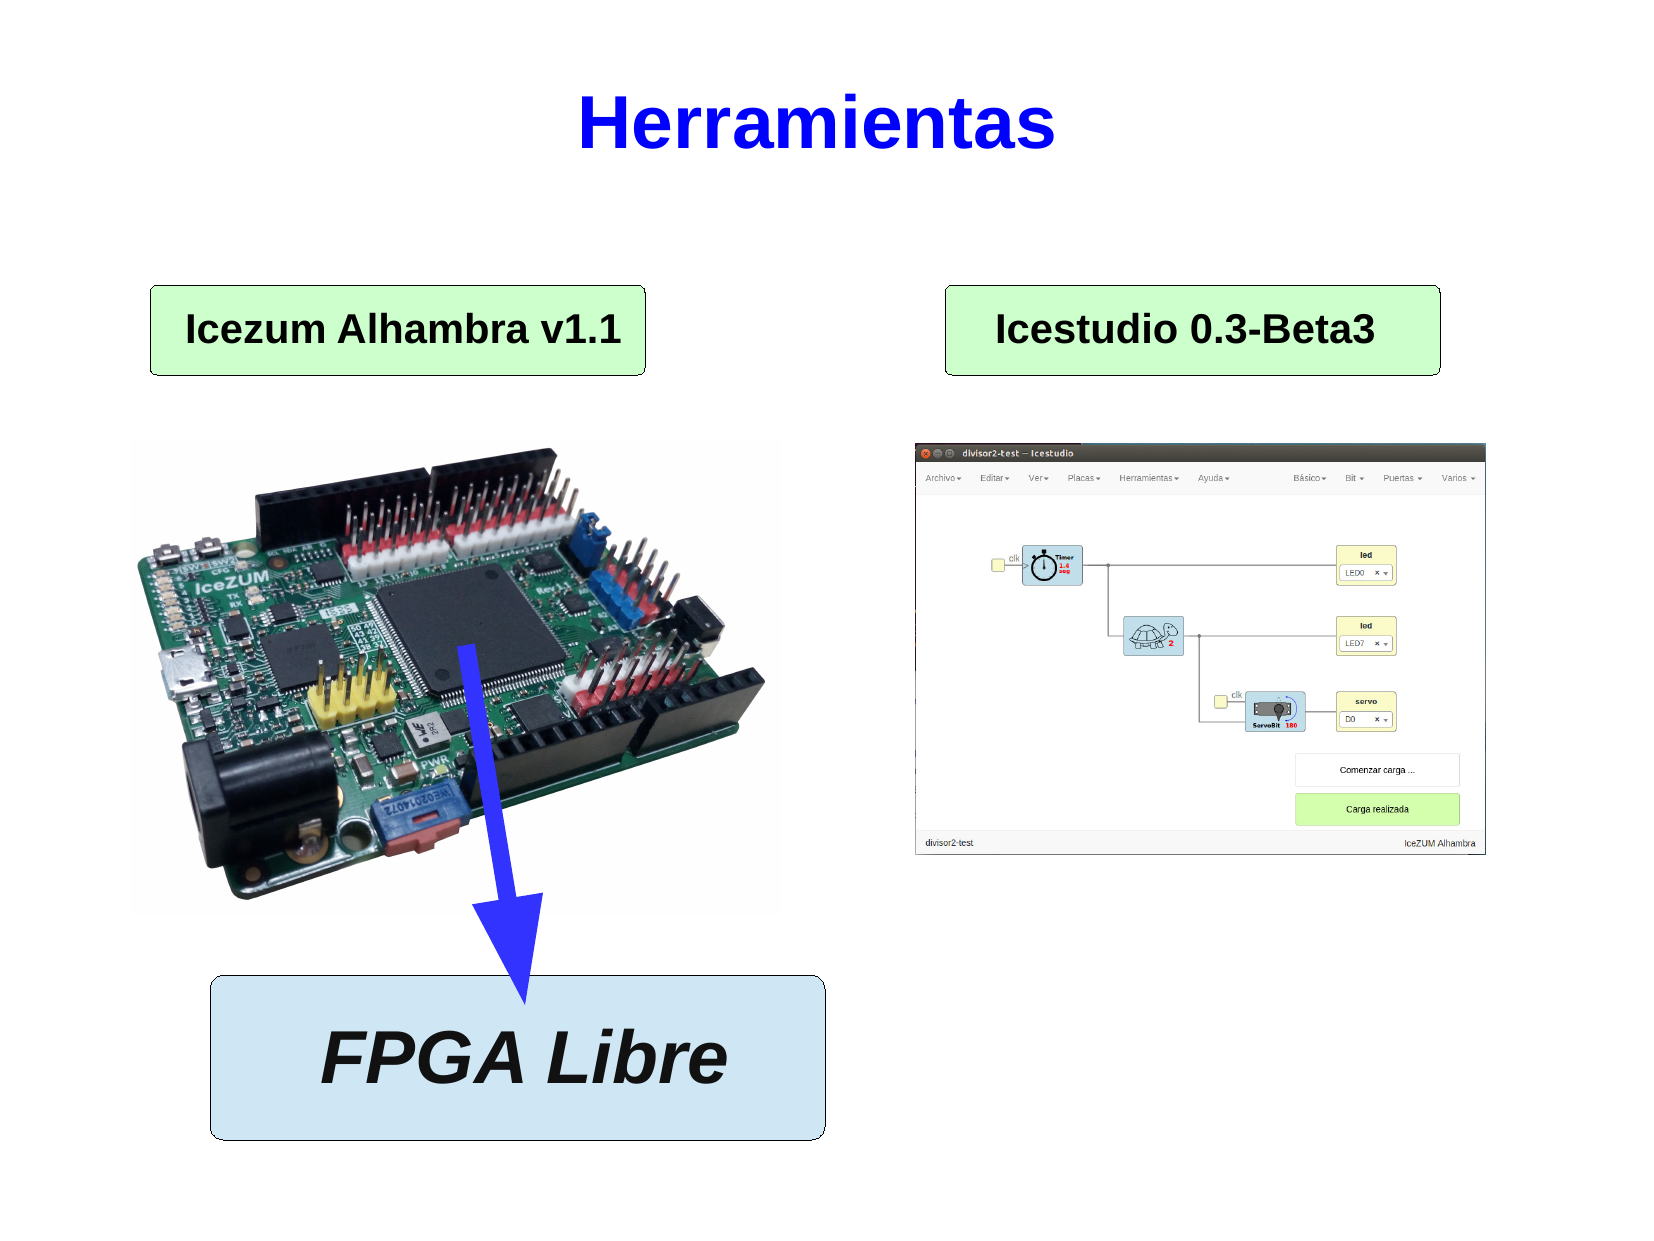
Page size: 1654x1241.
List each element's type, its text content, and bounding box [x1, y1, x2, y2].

text_box [526, 975, 826, 1005]
text_box FPGA Libre [225, 1005, 826, 1111]
picture [915, 443, 1486, 856]
text_box [210, 975, 826, 1141]
text_box Herramientas [90, 73, 1546, 211]
picture [130, 440, 781, 916]
text_box [945, 285, 1441, 376]
text_box Icezum Alhambra v1.1 [135, 298, 661, 376]
text_box Icestudio 0.3-Beta3 [945, 298, 1411, 361]
text_box [150, 285, 646, 298]
